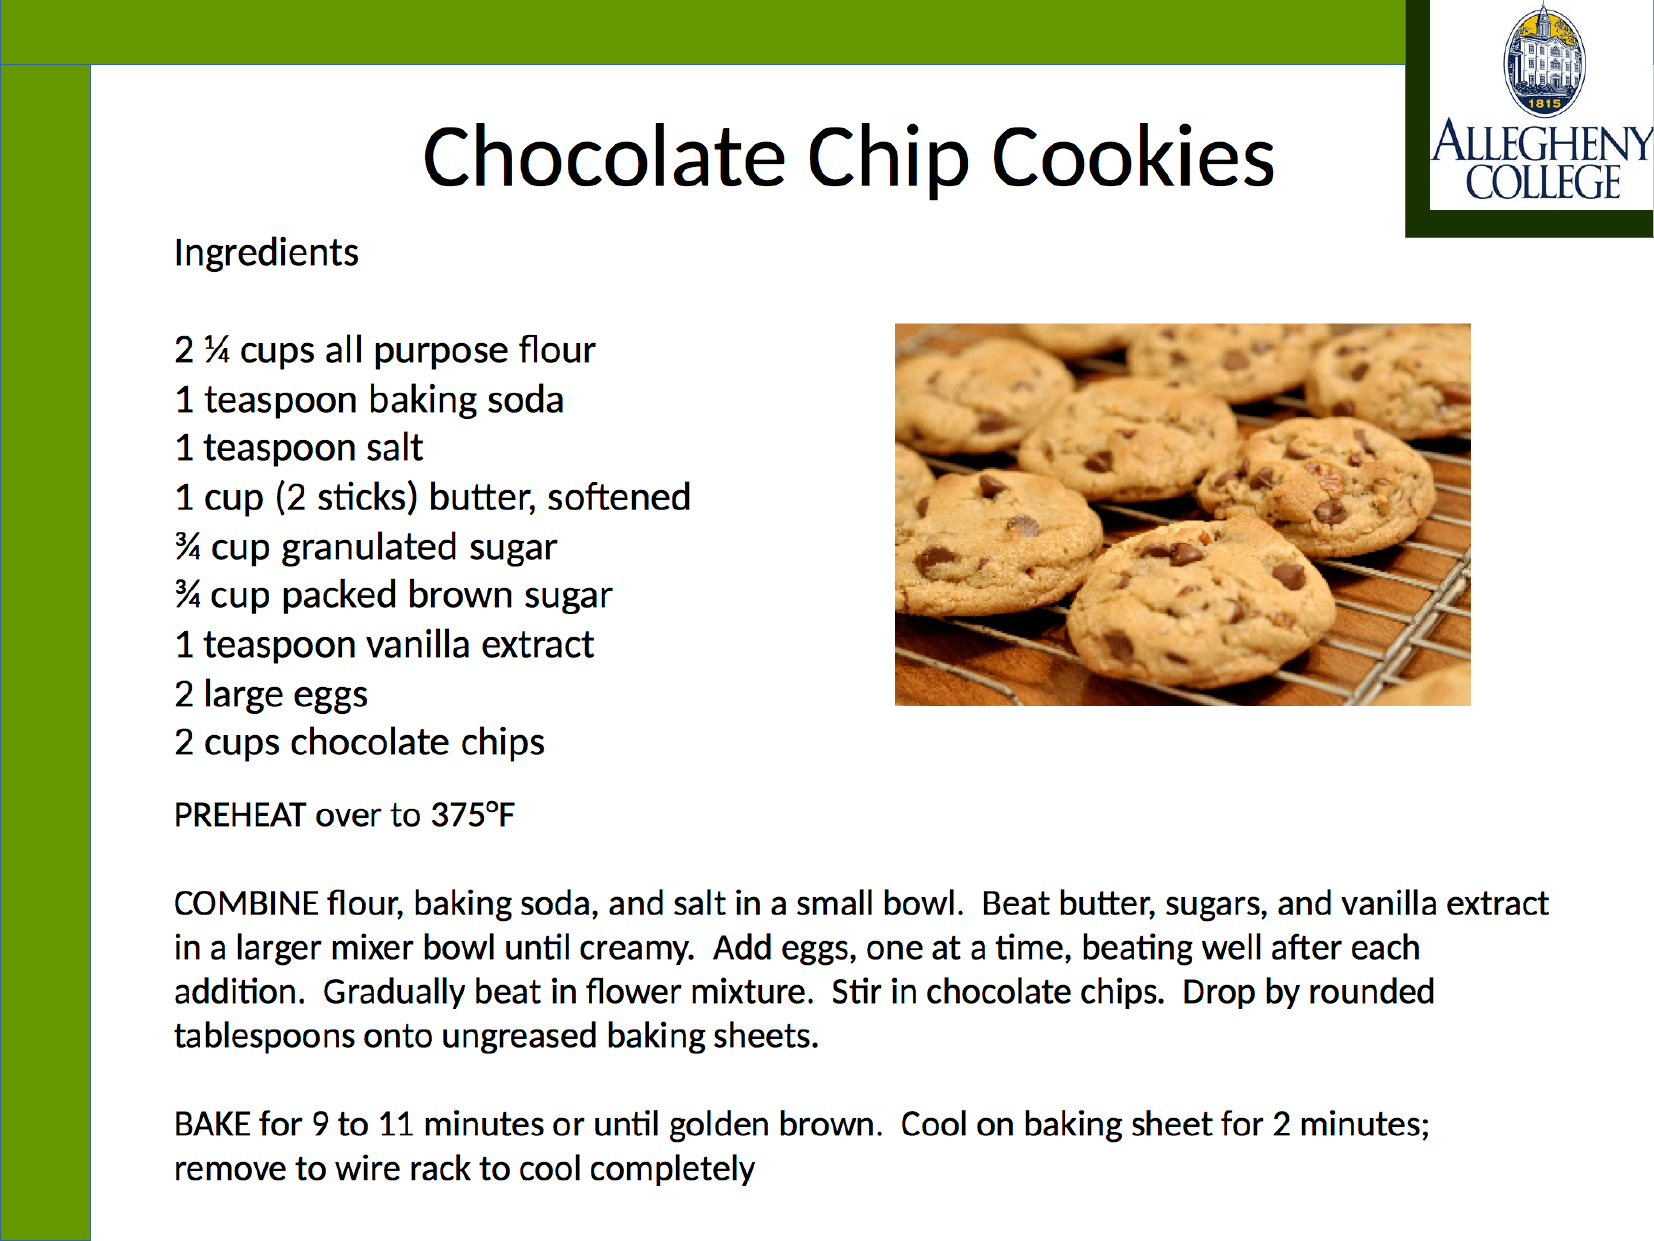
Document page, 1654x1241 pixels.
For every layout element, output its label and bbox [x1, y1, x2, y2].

picture [1430, 0, 1654, 210]
picture [142, 104, 1572, 1193]
text_box [0, 0, 1654, 1241]
